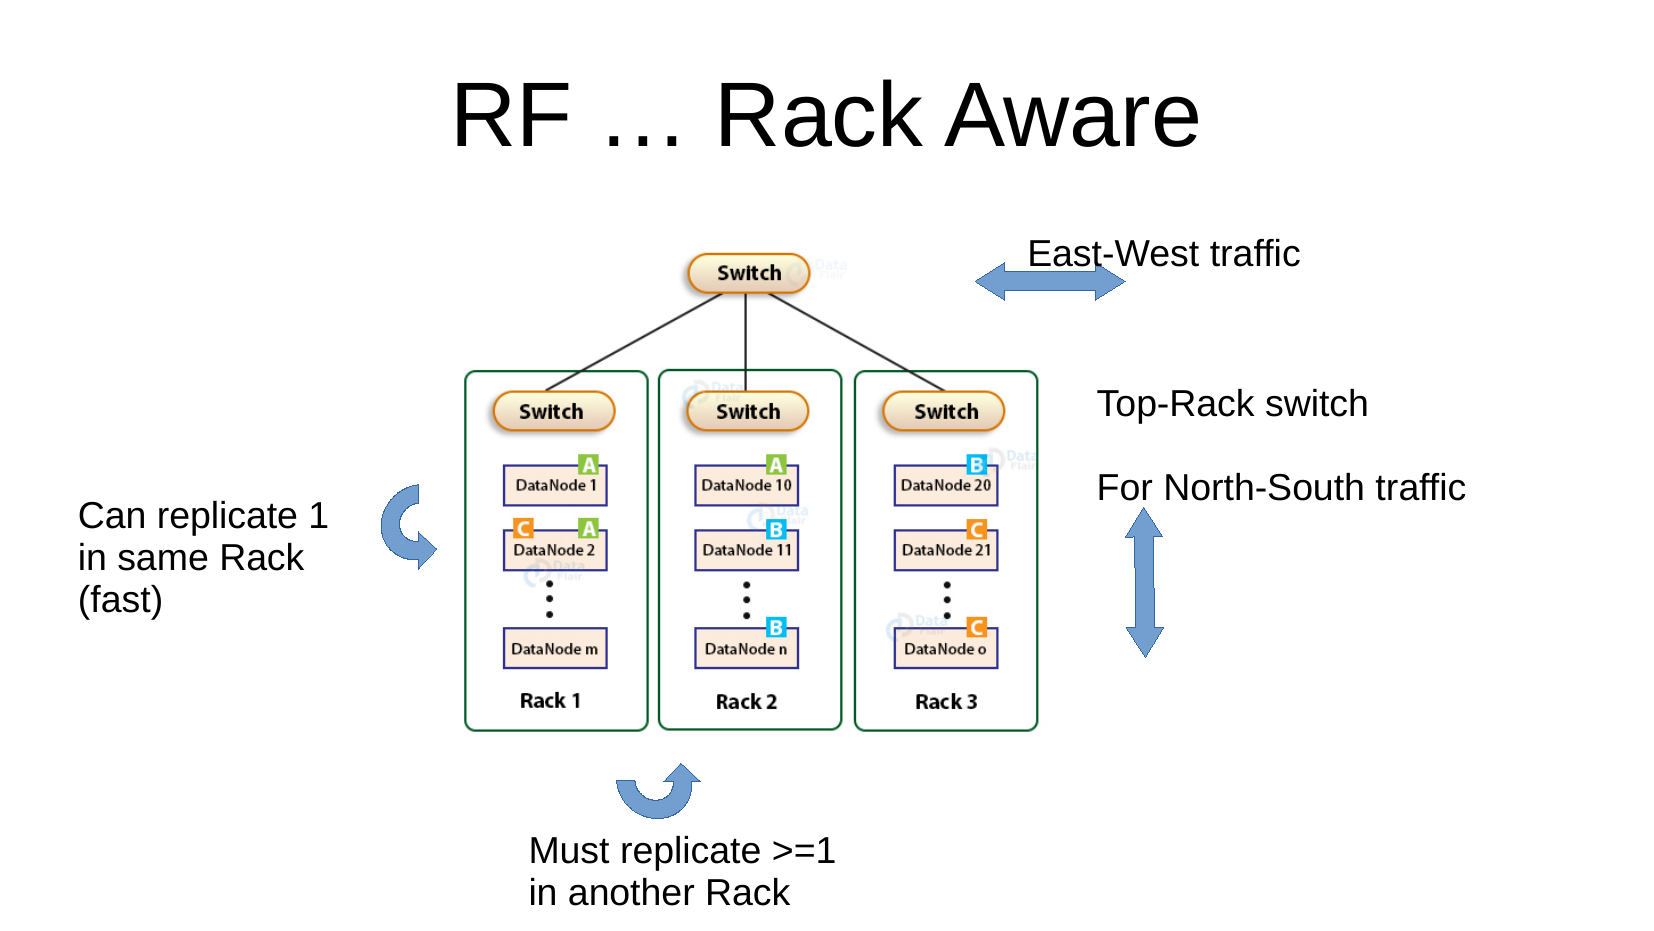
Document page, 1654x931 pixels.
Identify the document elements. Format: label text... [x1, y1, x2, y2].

text_box Top-Rack switch For North-South traffic [1081, 375, 1482, 516]
picture [454, 237, 1051, 751]
title RF … Rack Aware [82, 37, 1571, 193]
text_box [381, 484, 437, 570]
text_box [616, 763, 701, 819]
text_box [1125, 507, 1164, 658]
text_box [975, 262, 1124, 301]
text_box East-West traffic [1012, 225, 1316, 282]
text_box Must replicate >=1 in another Rack [513, 822, 852, 922]
text_box Can replicate 1 in same Rack (fast) [63, 487, 345, 629]
